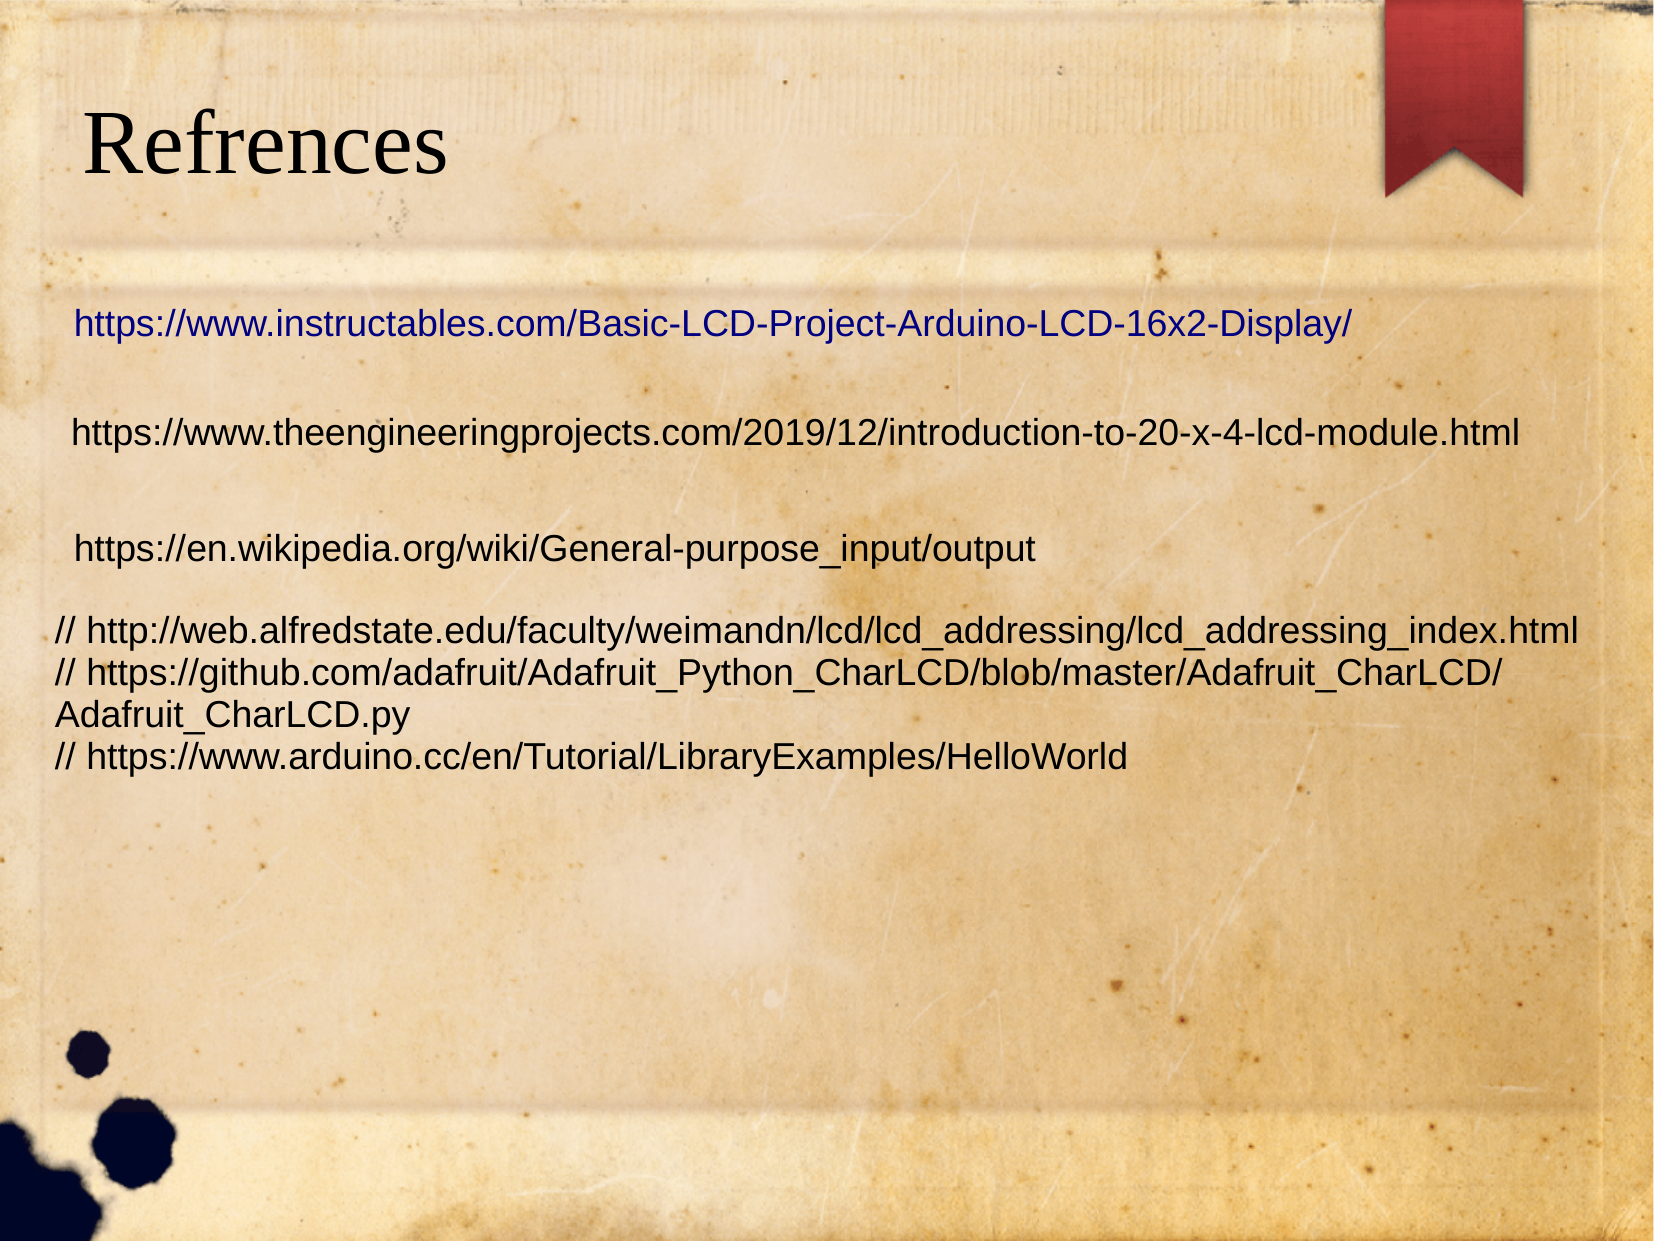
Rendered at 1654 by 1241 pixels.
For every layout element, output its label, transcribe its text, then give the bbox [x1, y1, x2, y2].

text_box https://www.instructables.com/Basic-LCD-Project-Arduino-LCD-16x2-Display/ [59, 295, 1368, 353]
title Refrences [82, 49, 1347, 237]
text_box https://www.theengineeringprojects.com/2019/12/introduction-to-20-x-4-lcd-module.html [56, 403, 1536, 461]
text_box // http://web.alfredstate.edu/faculty/weimandn/lcd/lcd_addressing/lcd_addressing_index.html // https://github.com/adafruit/Adafruit_Python_CharLCD/blob/master/Adafruit_CharLCD/Adafruit_CharLCD.py // https://www.arduino.cc/en/Tutorial/LibraryExamples/HelloWorld [40, 602, 1595, 786]
picture [0, 0, 1654, 1241]
text_box https://en.wikipedia.org/wiki/General-purpose_input/output [59, 519, 1052, 577]
